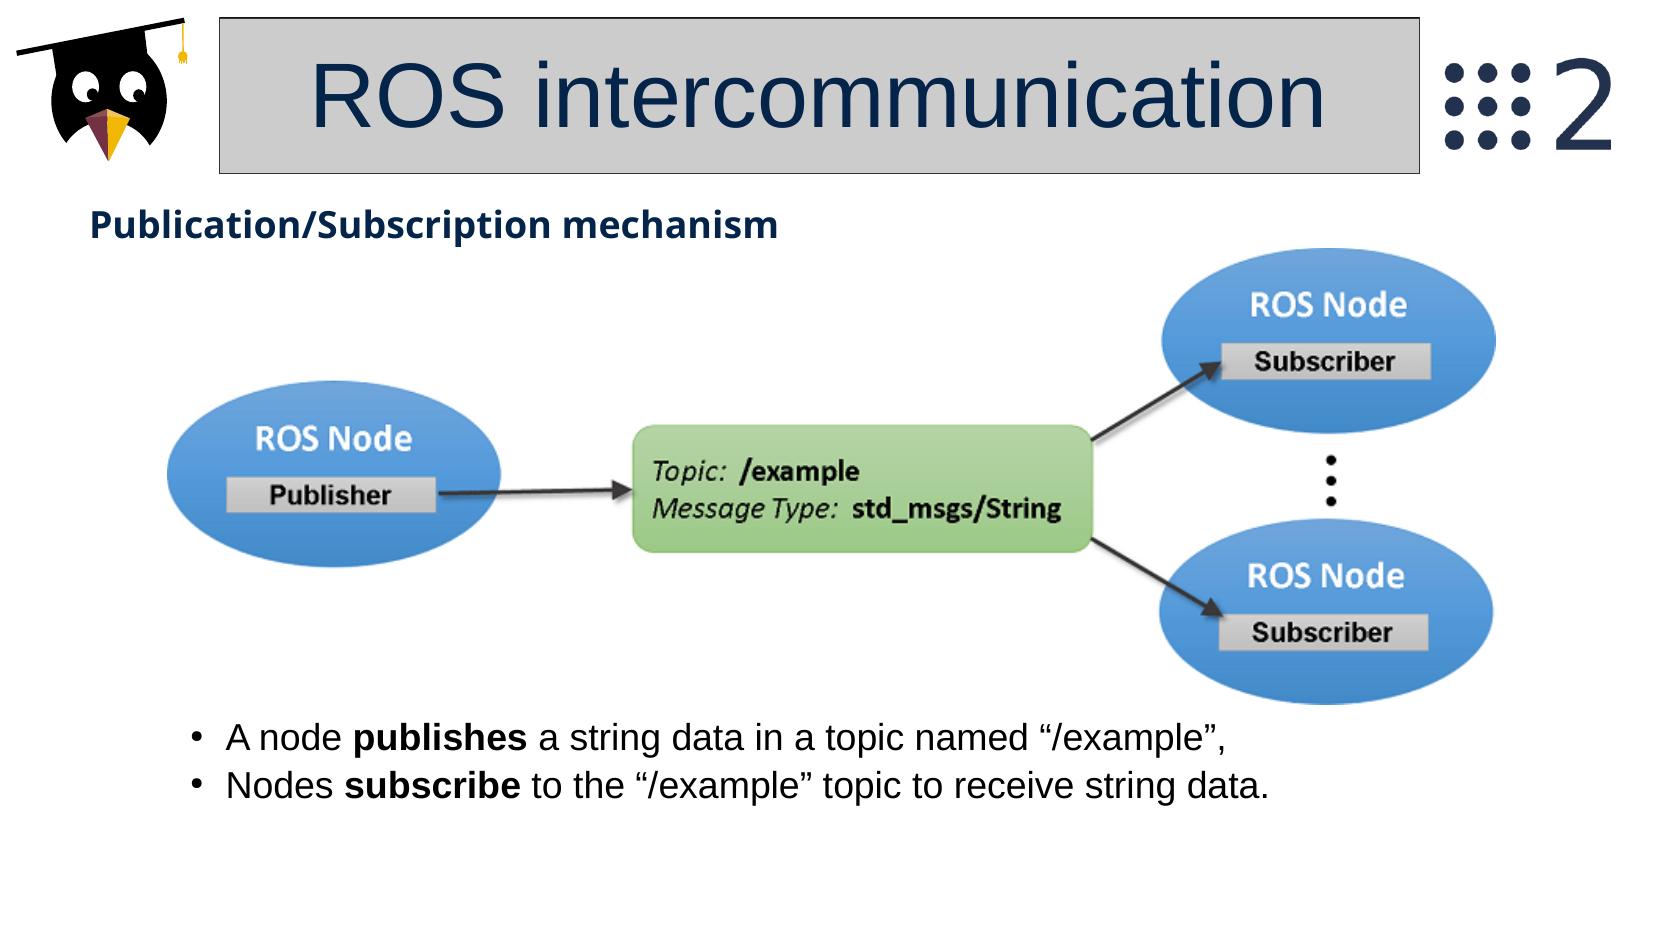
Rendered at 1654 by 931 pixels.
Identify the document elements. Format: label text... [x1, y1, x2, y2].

picture [16, 17, 188, 161]
title ROS intercommunication [219, 18, 1420, 174]
text_box Publication/Subscription mechanism [74, 193, 892, 259]
picture [167, 248, 1496, 705]
picture [1444, 21, 1611, 188]
text_box A node publishes a string data in a topic named “/example”, Nodes subscribe to the “/example” topic to receive string data. [175, 661, 1301, 844]
